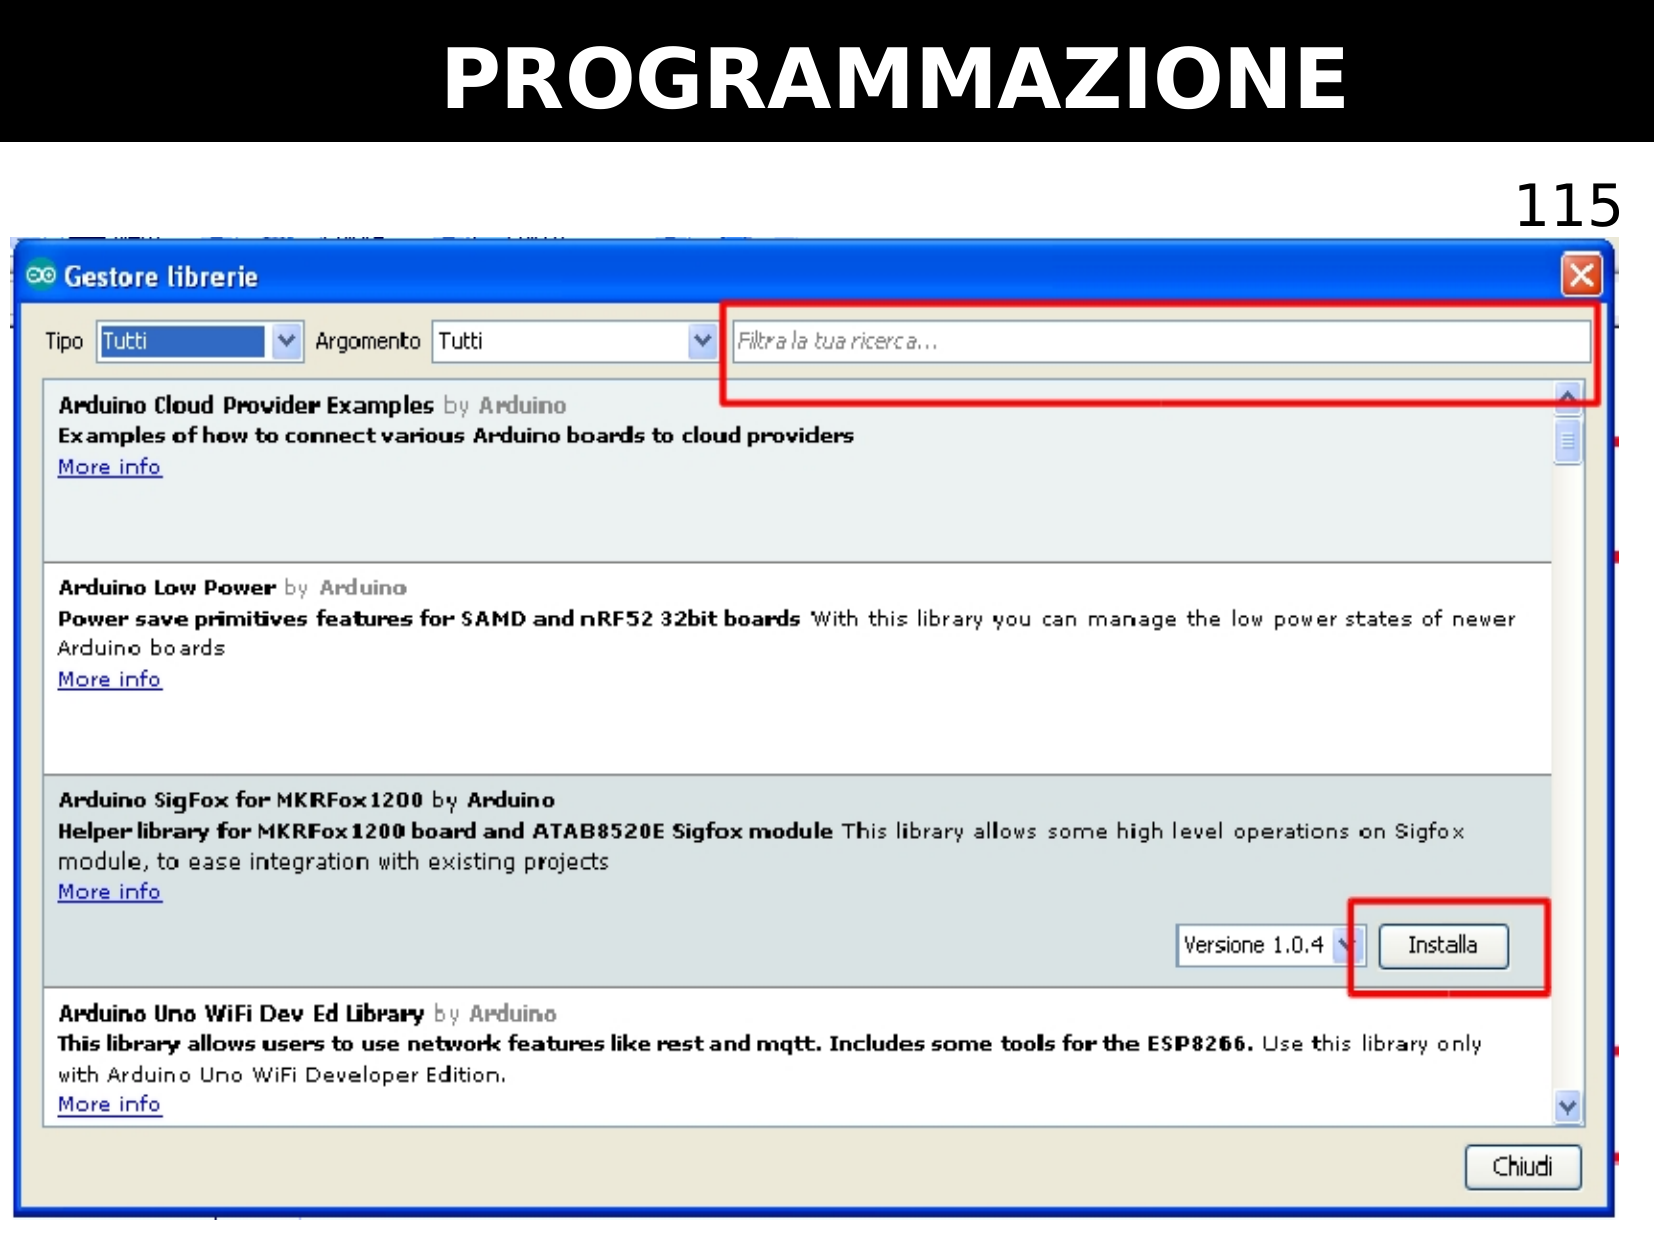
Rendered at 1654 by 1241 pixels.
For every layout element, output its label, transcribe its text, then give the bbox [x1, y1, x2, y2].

text_box PROGRAMMAZIONE [425, 23, 1366, 136]
picture [10, 237, 1619, 1220]
text_box 115 [1498, 165, 1640, 249]
text_box [0, 0, 1654, 142]
